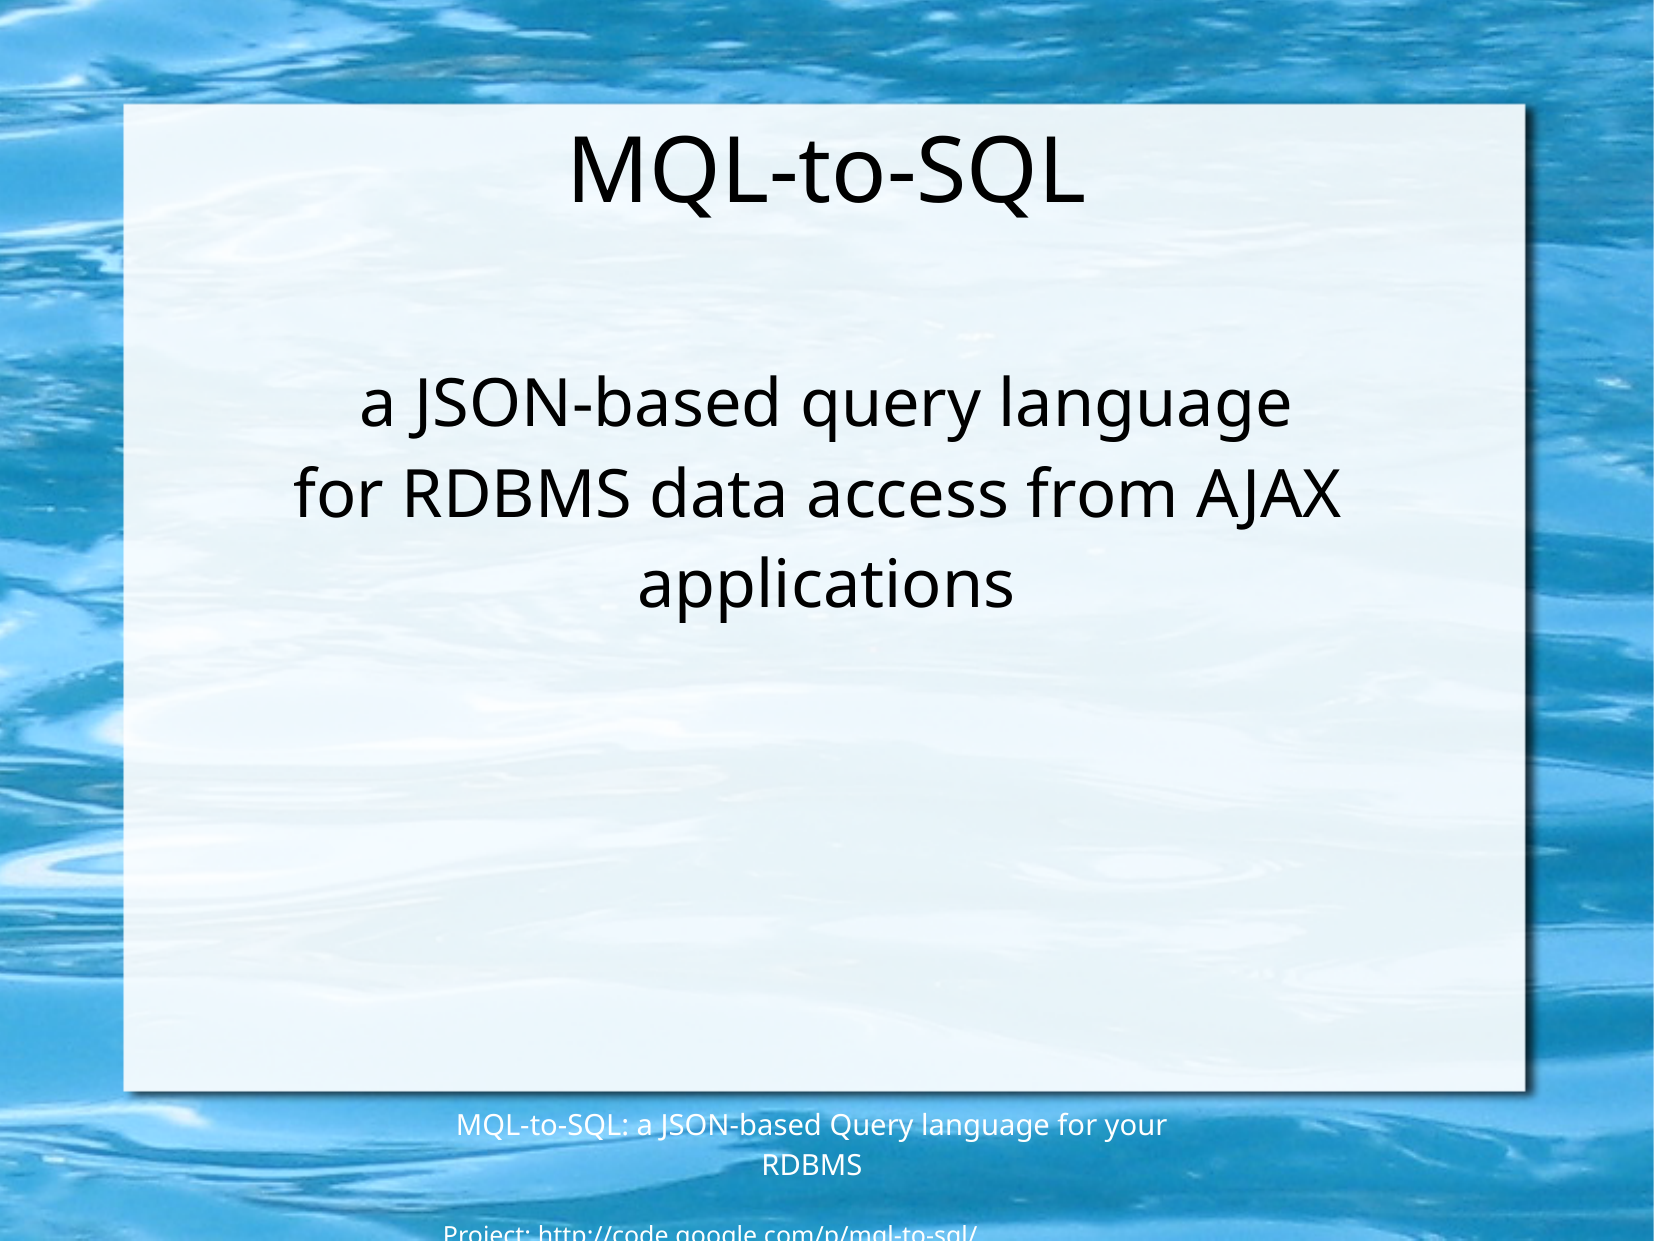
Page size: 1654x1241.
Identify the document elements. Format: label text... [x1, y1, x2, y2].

picture [628, 1232, 635, 1241]
picture [827, 1232, 835, 1241]
picture [852, 1232, 859, 1241]
picture [643, 1232, 650, 1241]
picture [861, 1232, 867, 1241]
picture [575, 1232, 583, 1241]
picture [541, 1232, 548, 1241]
picture [795, 1232, 802, 1241]
title MQL-to-SQL a JSON-based query language for RDBMS data access from AJAX applications [147, 142, 1506, 590]
picture [950, 1232, 957, 1241]
picture [914, 1232, 921, 1241]
picture [0, 0, 1654, 1241]
picture [447, 1228, 454, 1235]
picture [876, 1232, 883, 1241]
picture [780, 1232, 787, 1241]
picture [804, 1232, 810, 1241]
picture [471, 1232, 478, 1241]
picture [694, 1232, 701, 1241]
picture [710, 1232, 717, 1241]
picture [725, 1232, 732, 1241]
picture [679, 1232, 686, 1241]
